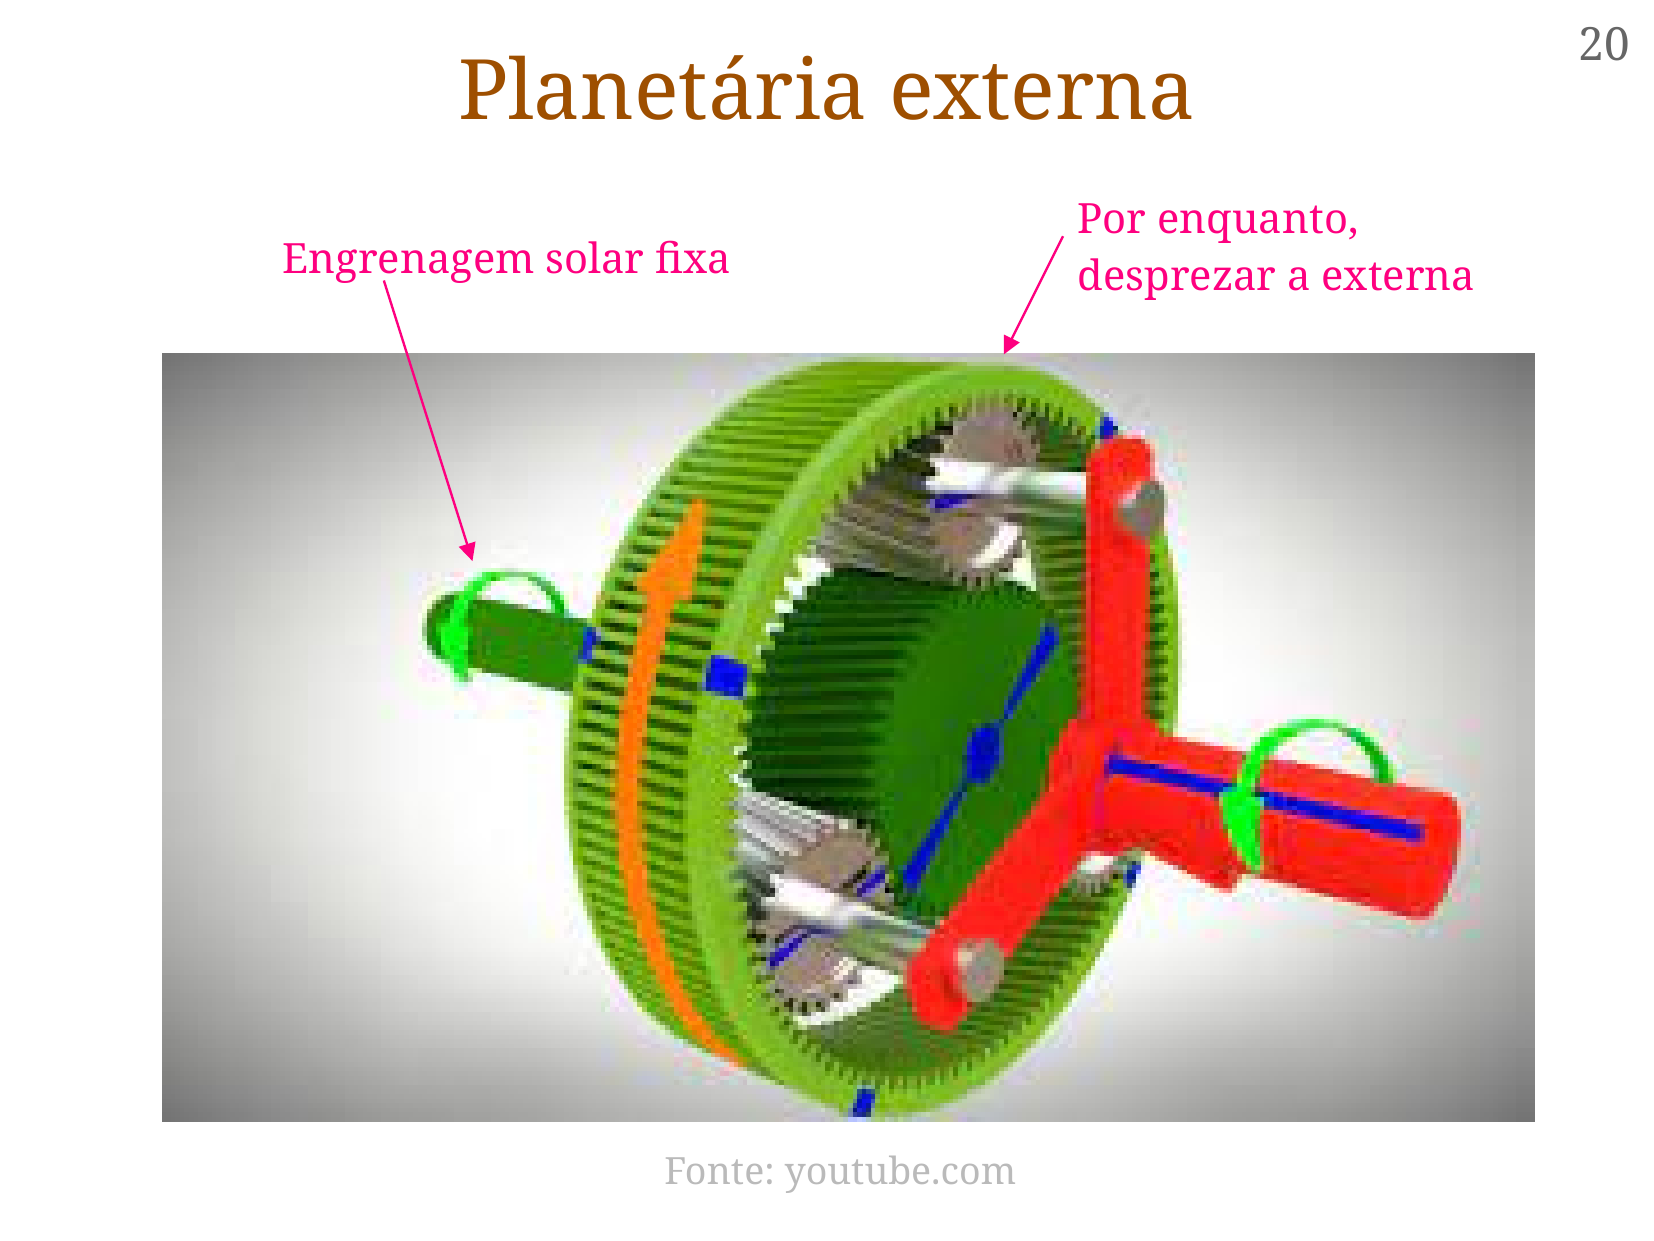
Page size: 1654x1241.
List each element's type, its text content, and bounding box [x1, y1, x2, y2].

text_box Engrenagem solar fixa [267, 221, 746, 294]
text_box Por enquanto, desprezar a externa [1062, 181, 1521, 311]
picture [162, 353, 1535, 1123]
text_box Fonte: youtube.com [649, 1136, 1032, 1203]
title Planetária externa [59, 29, 1595, 148]
